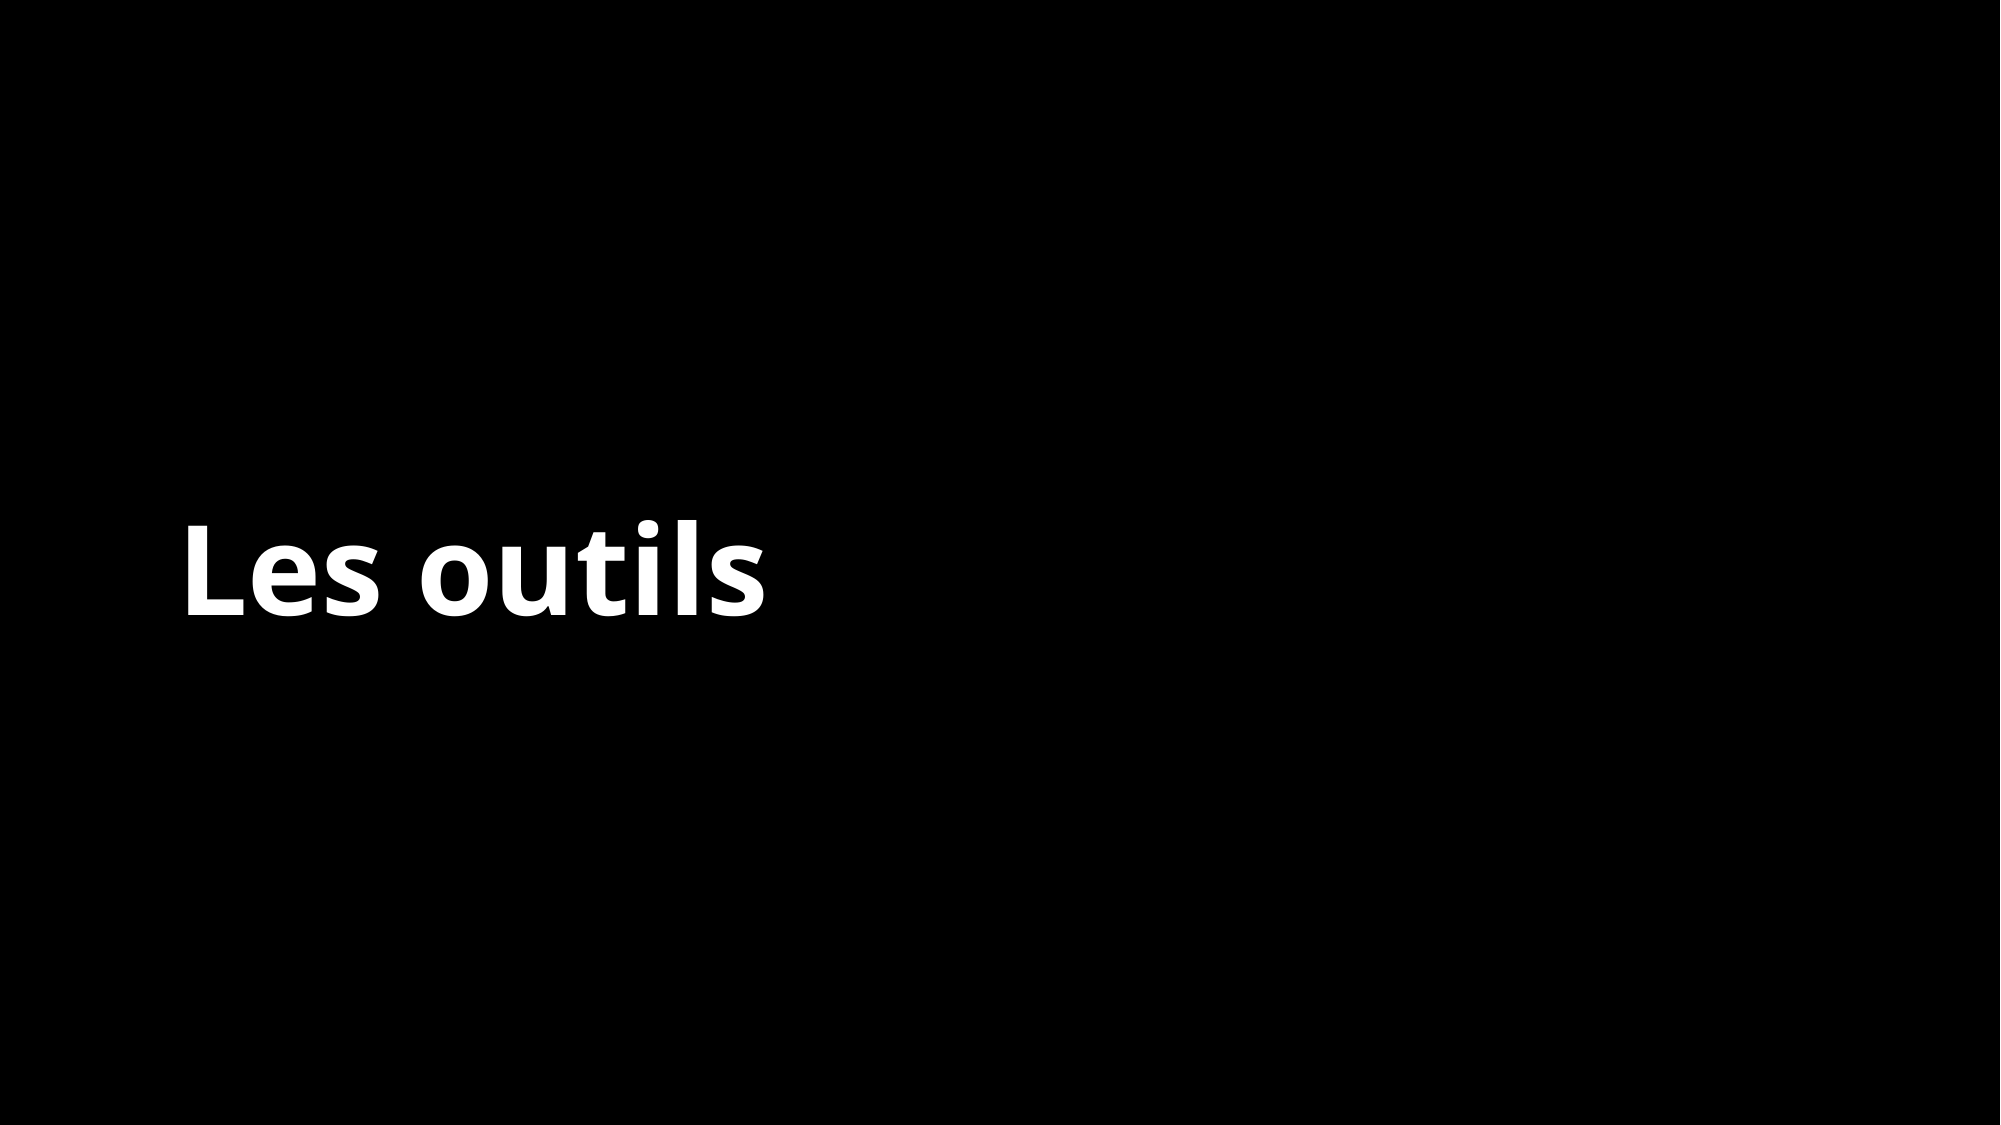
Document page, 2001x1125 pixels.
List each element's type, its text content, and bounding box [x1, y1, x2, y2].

text_box Les outils [0, 0, 2000, 1125]
